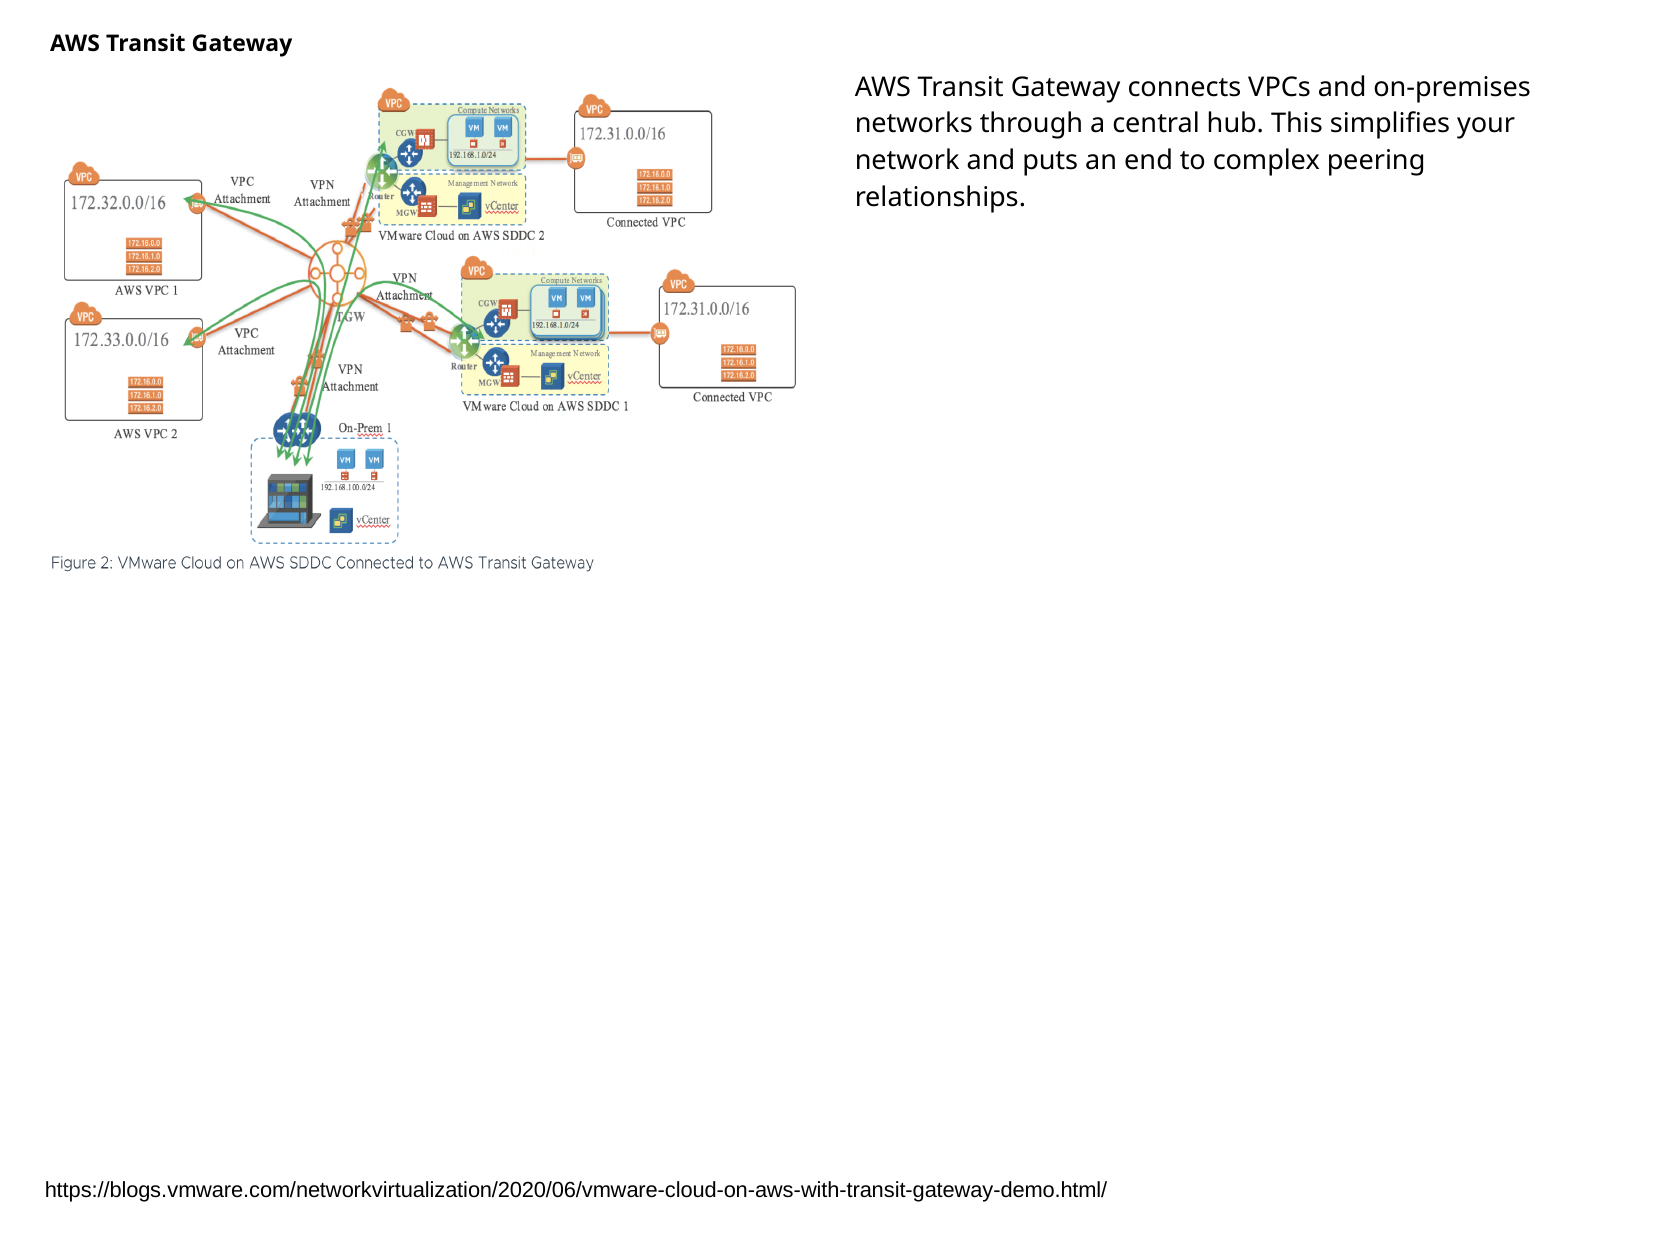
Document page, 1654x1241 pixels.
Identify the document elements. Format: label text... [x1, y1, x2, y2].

picture [48, 74, 811, 582]
text_box AWS Transit Gateway connects VPCs and on-premises networks through a central hub. This simplifies your network and puts an end to complex peering relationships. [840, 60, 1578, 181]
text_box https://blogs.vmware.com/networkvirtualization/2020/06/vmware-cloud-on-aws-with-transit-gateway-demo.html/ [30, 1170, 1156, 1210]
text_box AWS Transit Gateway [35, 19, 331, 61]
